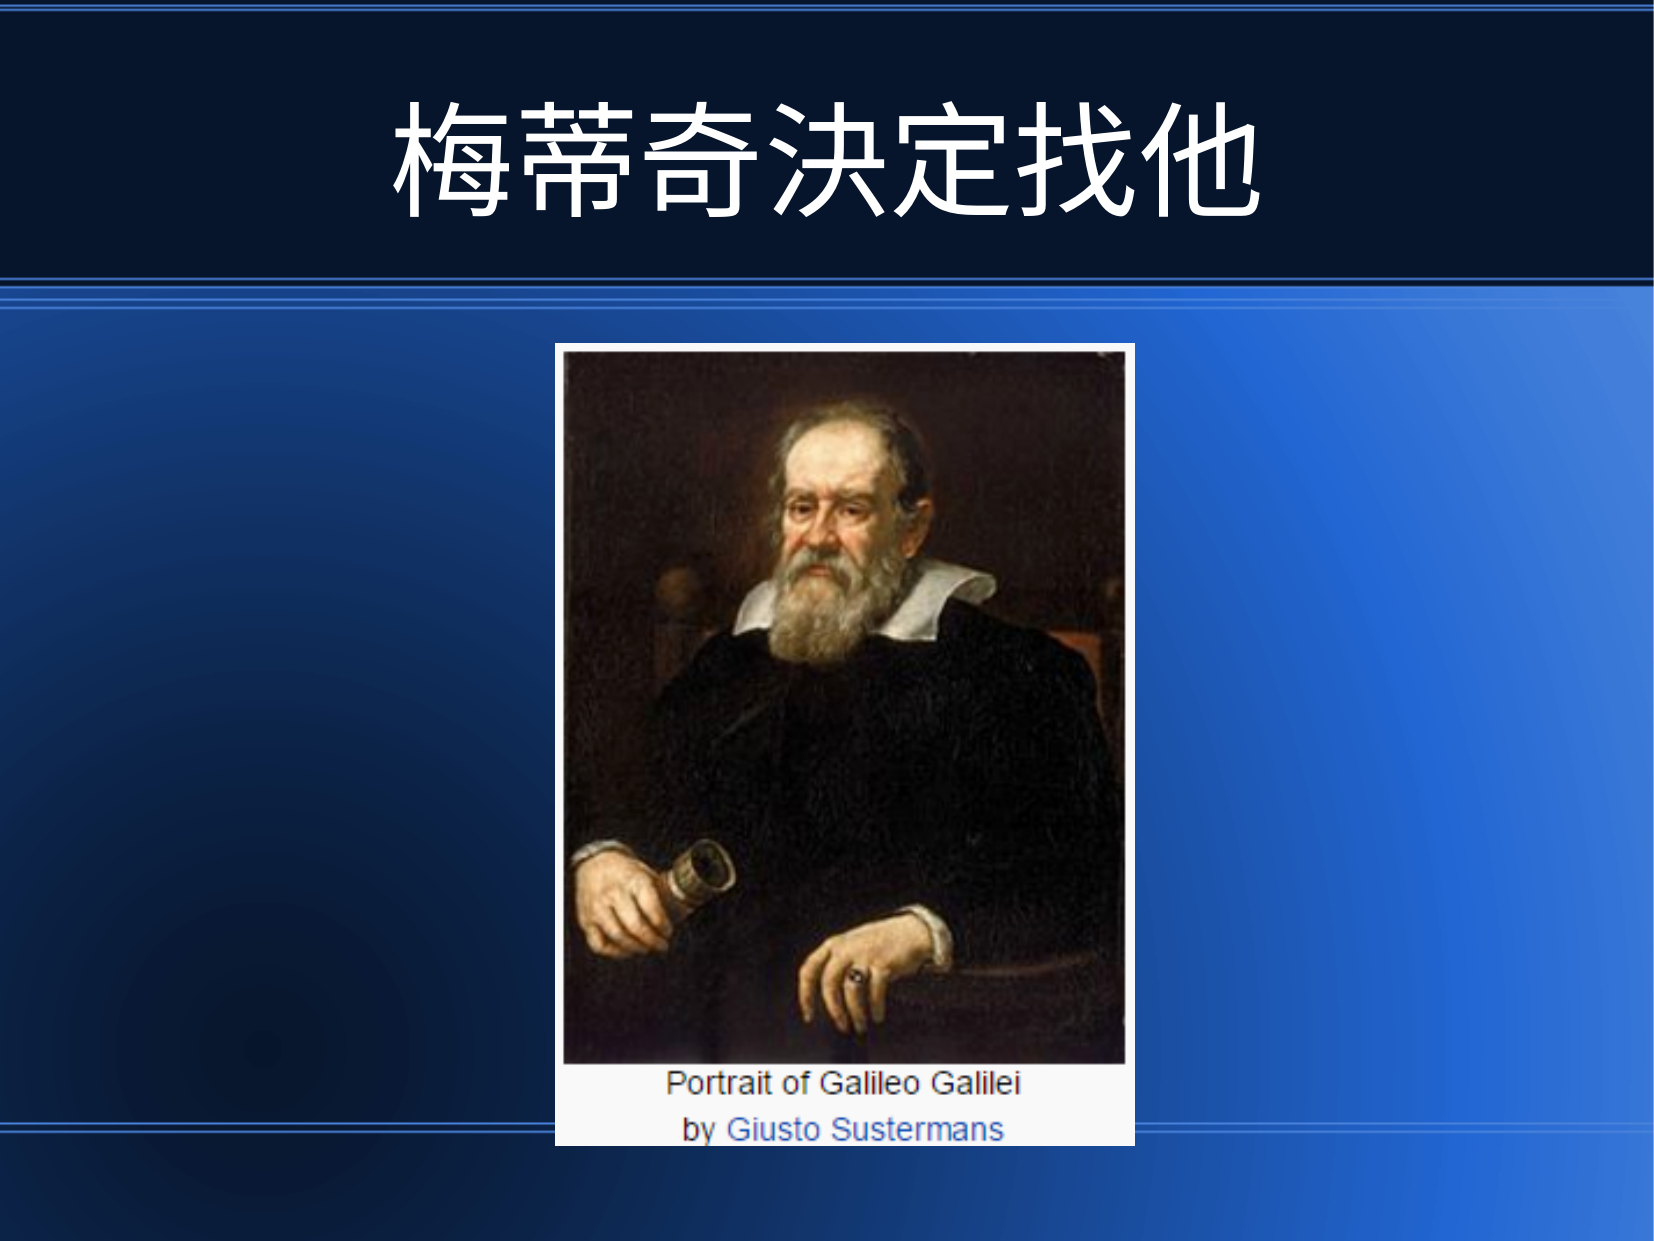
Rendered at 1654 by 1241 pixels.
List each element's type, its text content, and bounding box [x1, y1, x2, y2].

picture [0, 0, 1654, 1241]
title 梅蒂奇決定找他 [82, 49, 1571, 257]
